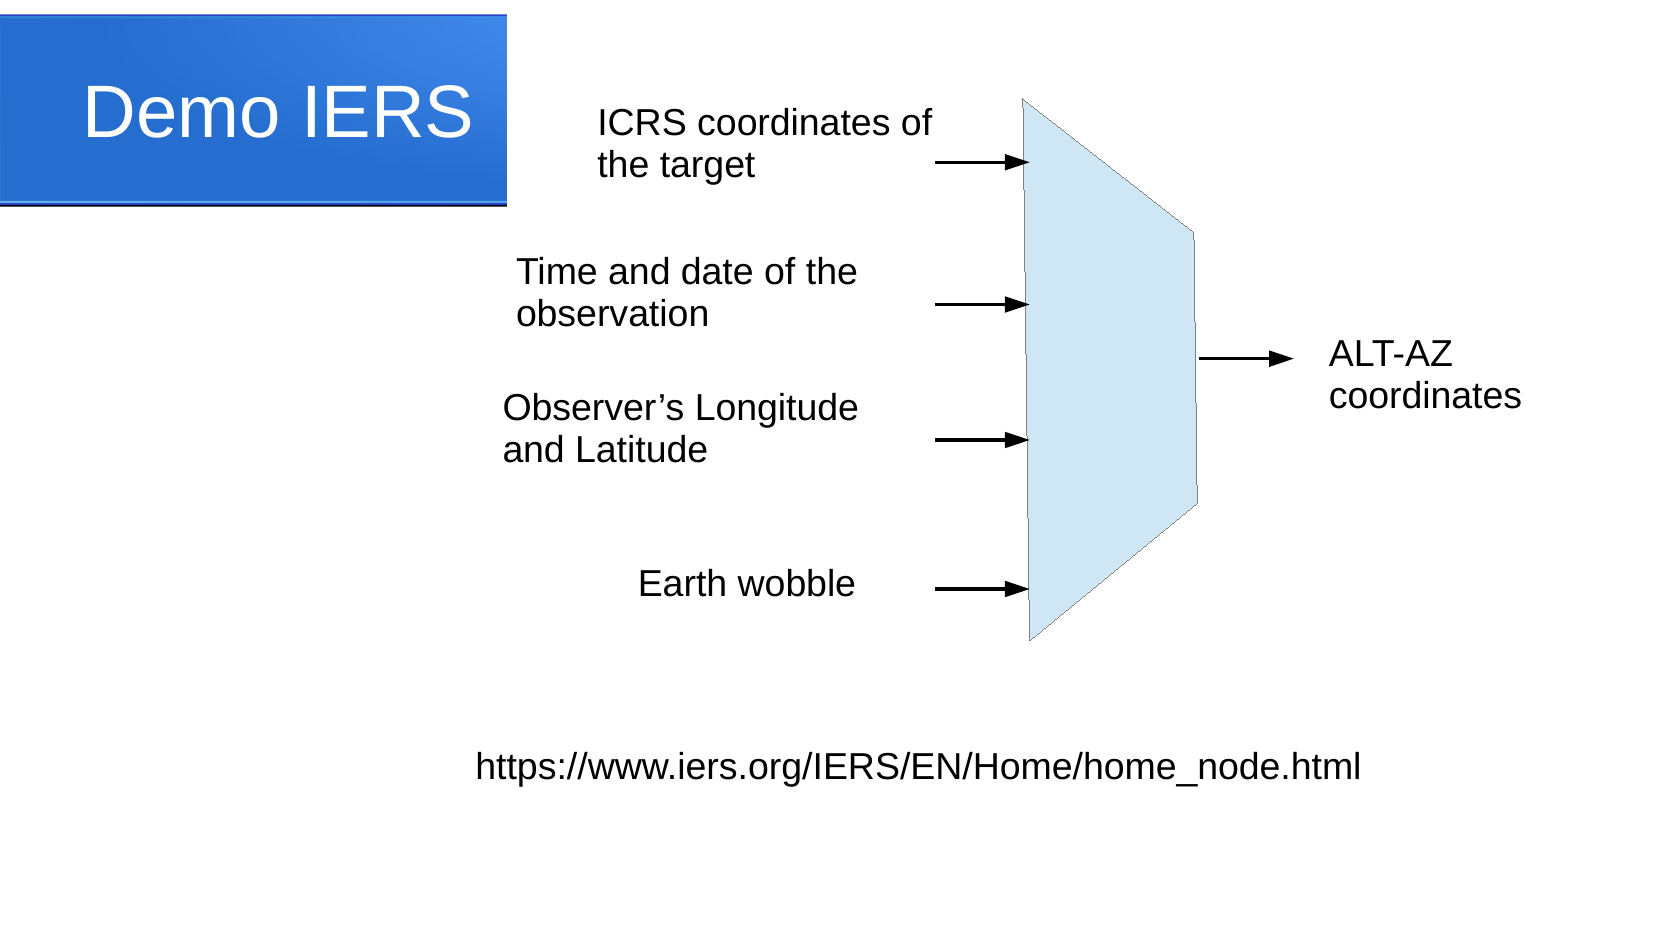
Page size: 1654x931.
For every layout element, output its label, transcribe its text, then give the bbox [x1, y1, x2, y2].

text_box ICRS coordinates of the target [582, 94, 983, 244]
text_box Observer’s Longitude and Latitude [487, 378, 935, 501]
text_box Earth wobble [623, 555, 922, 637]
text_box [507, 11, 1359, 641]
text_box ALT-AZ coordinates [1314, 324, 1599, 487]
text_box https://www.iers.org/IERS/EN/Home/home_node.html [460, 738, 1538, 820]
text_box Time and date of the observation [501, 243, 976, 357]
title Demo IERS [82, 35, 507, 189]
